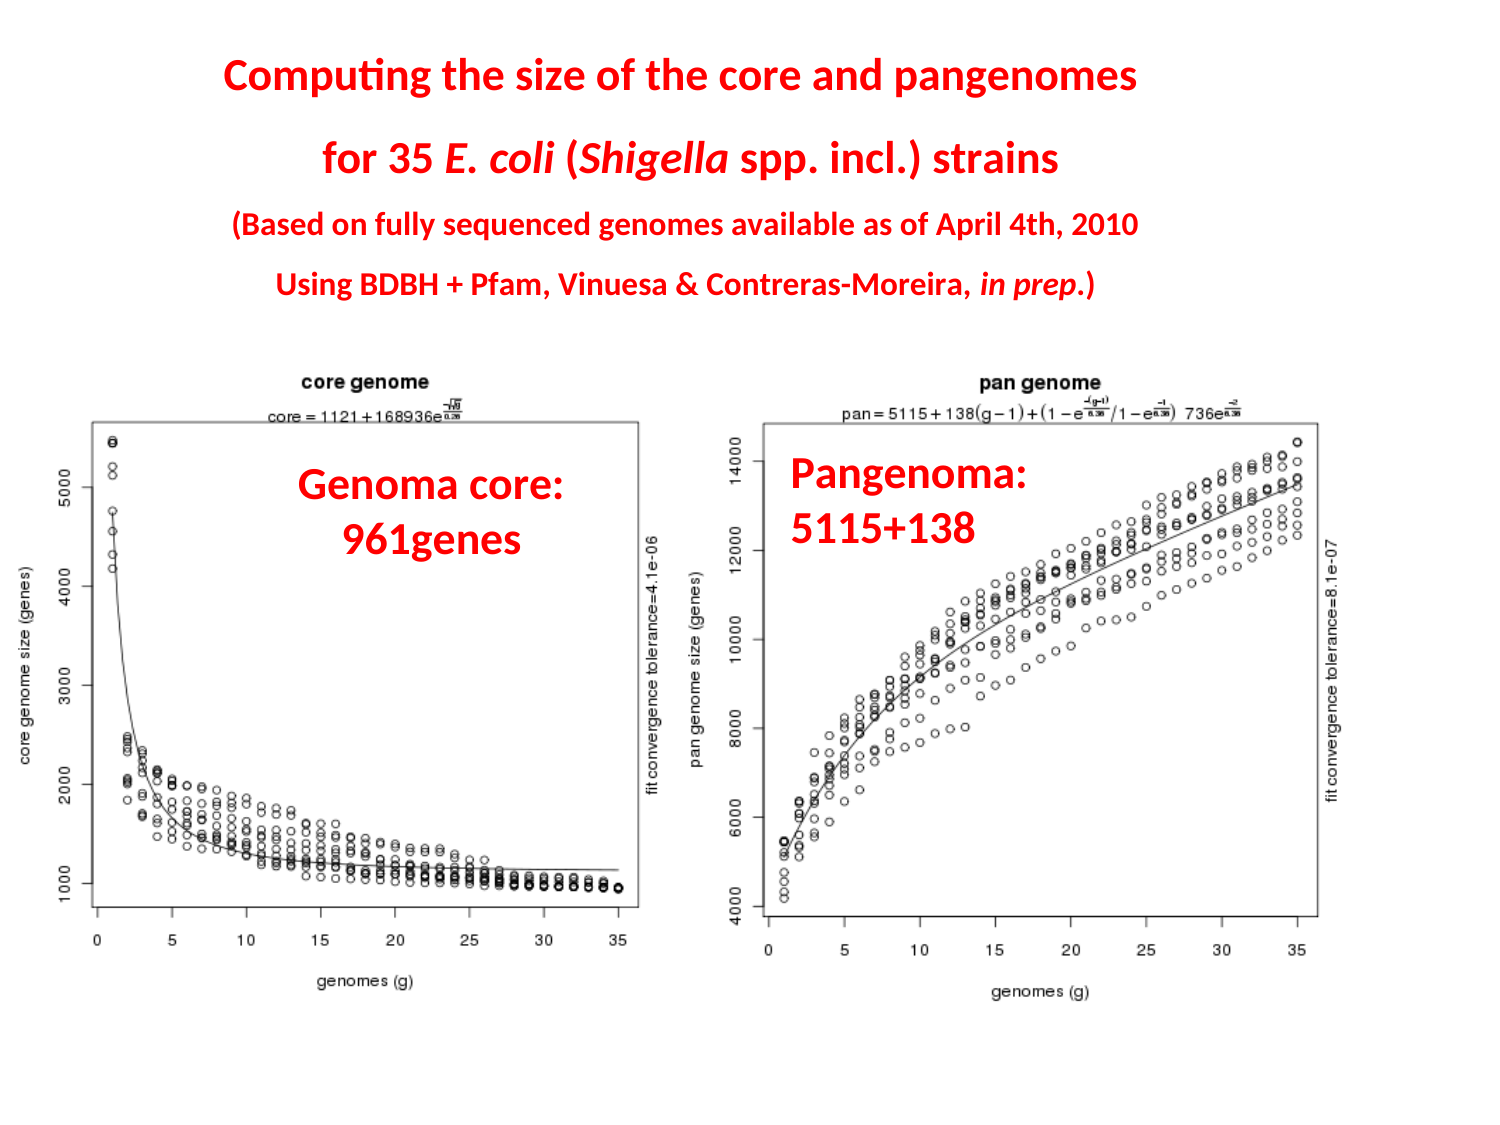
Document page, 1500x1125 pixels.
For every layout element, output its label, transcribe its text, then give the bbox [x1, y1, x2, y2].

picture [10, 340, 1361, 1021]
text_box Computing the size of the core and pangenomes for 35 E. coli (Shigella spp. incl.) strains (Based on fully sequenced genomes available as of April 4th, 2010 Using BDBH + Pfam, Vinuesa & Contreras-Moreira, in prep.) [53, 10, 1319, 309]
text_box Pangenoma: 5115+138 [777, 435, 1042, 560]
text_box Genoma core: 961genes [284, 446, 579, 571]
